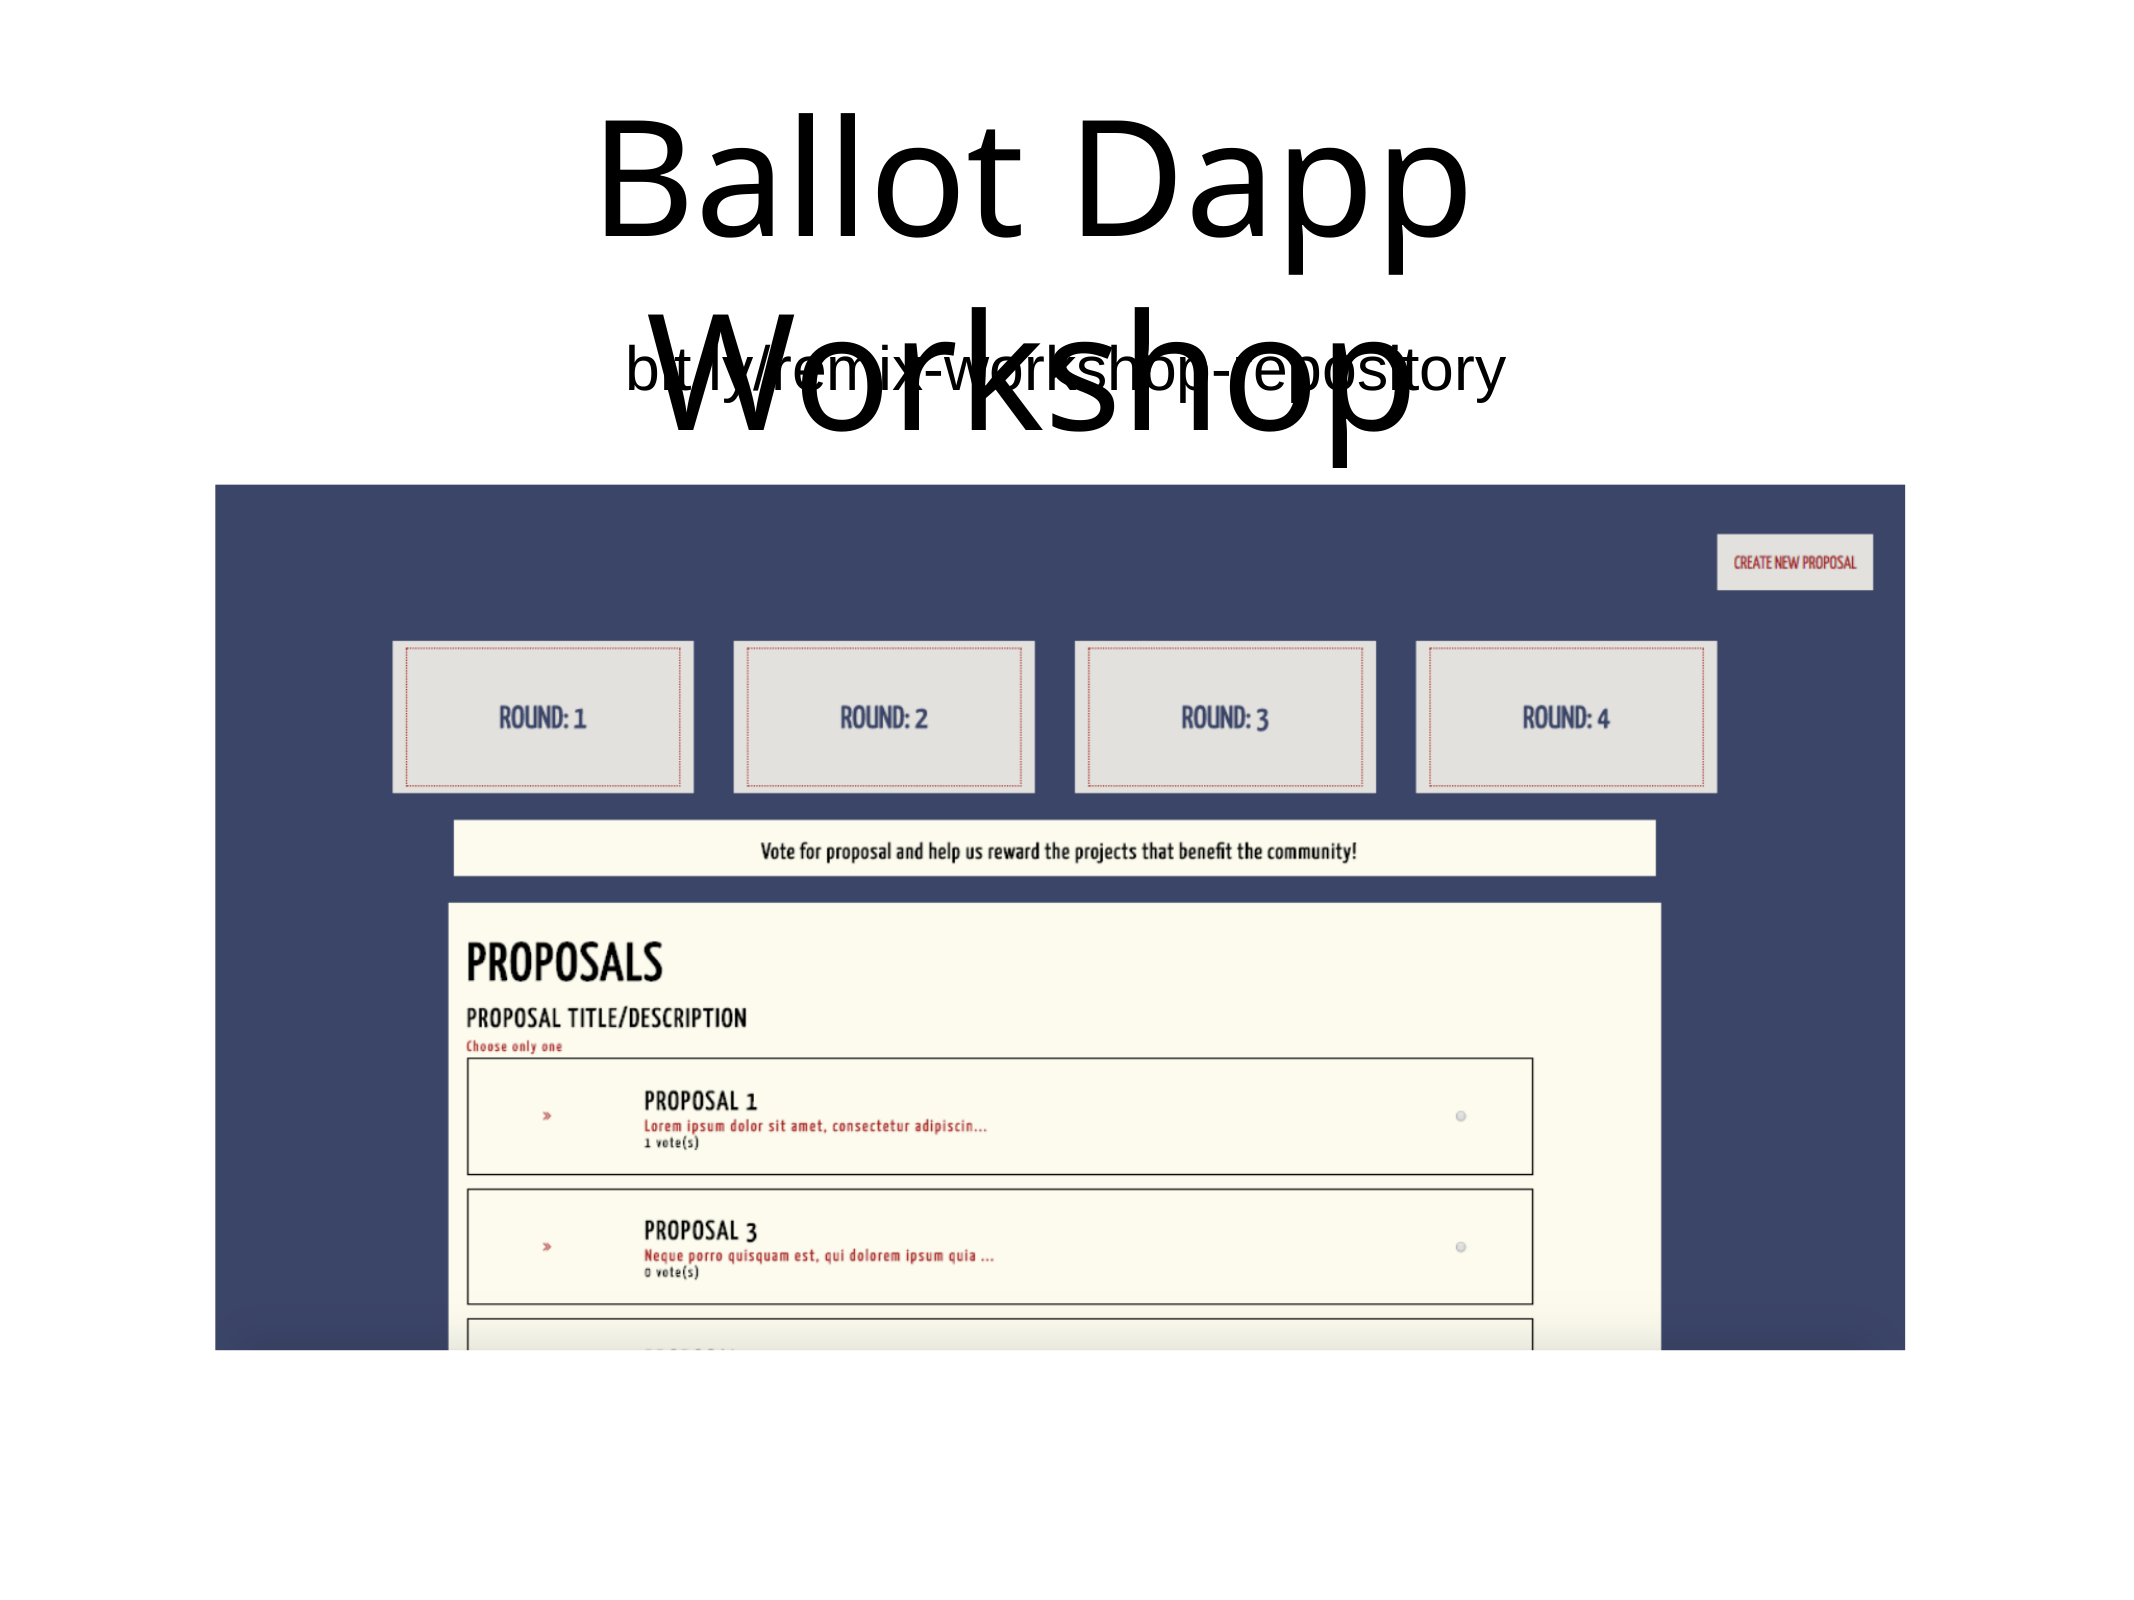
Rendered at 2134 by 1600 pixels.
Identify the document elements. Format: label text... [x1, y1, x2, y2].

title Ballot Dapp Workshop [174, 67, 1892, 301]
subtitle bit.ly/remix-workshop-repository [208, 320, 1925, 468]
picture [207, 468, 1926, 1369]
